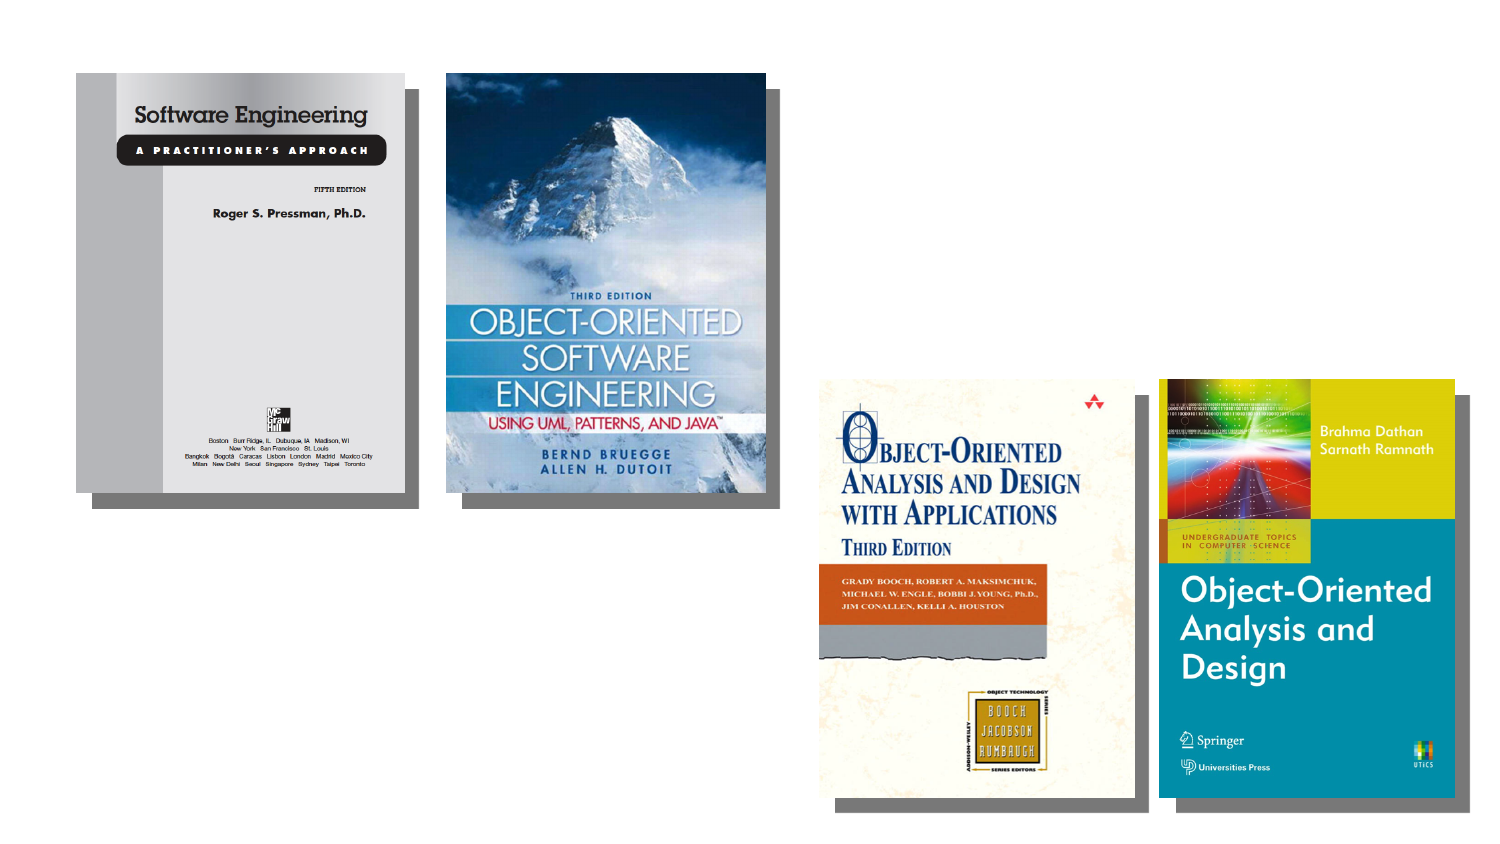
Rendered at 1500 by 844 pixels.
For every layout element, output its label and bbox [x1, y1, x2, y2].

picture [76, 73, 405, 493]
picture [446, 73, 766, 493]
picture [819, 379, 1135, 798]
picture [1159, 379, 1455, 798]
